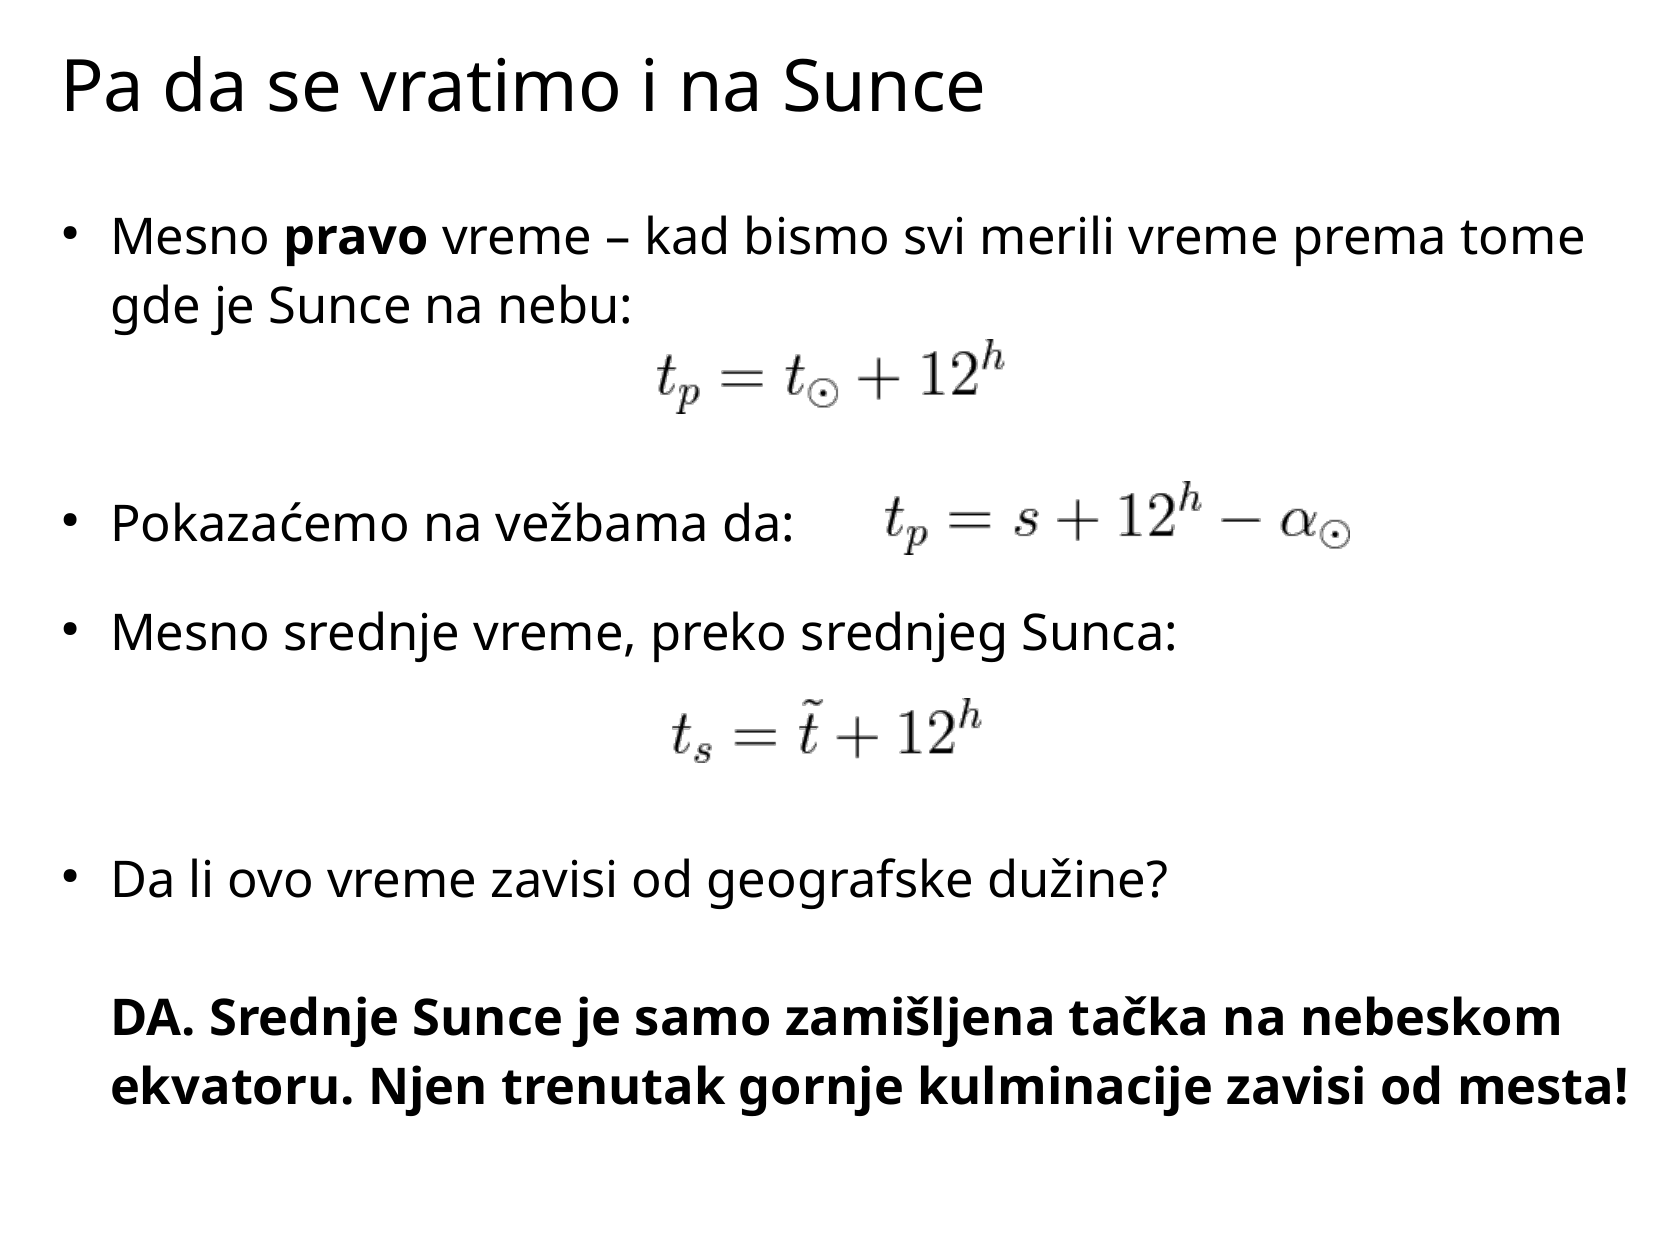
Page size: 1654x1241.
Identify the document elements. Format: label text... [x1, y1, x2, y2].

picture [671, 698, 983, 763]
list Mesno pravo vreme – kad bismo svi merili vreme prema tome gde je Sunce na nebu: Pokazaćemo na vežbama da: Mesno srednje vreme, preko srednjeg Sunca: Da li ovo vreme zavisi od geografske dužine? DA. Srednje Sunce je samo zamišljena tačka na nebeskom ekvatoru. Njen trenutak gornje kulminacije zavisi od mesta! [45, 199, 1635, 1173]
title Pa da se vratimo i na Sunce [59, 17, 1648, 150]
picture [884, 481, 1350, 556]
picture [656, 339, 1006, 414]
